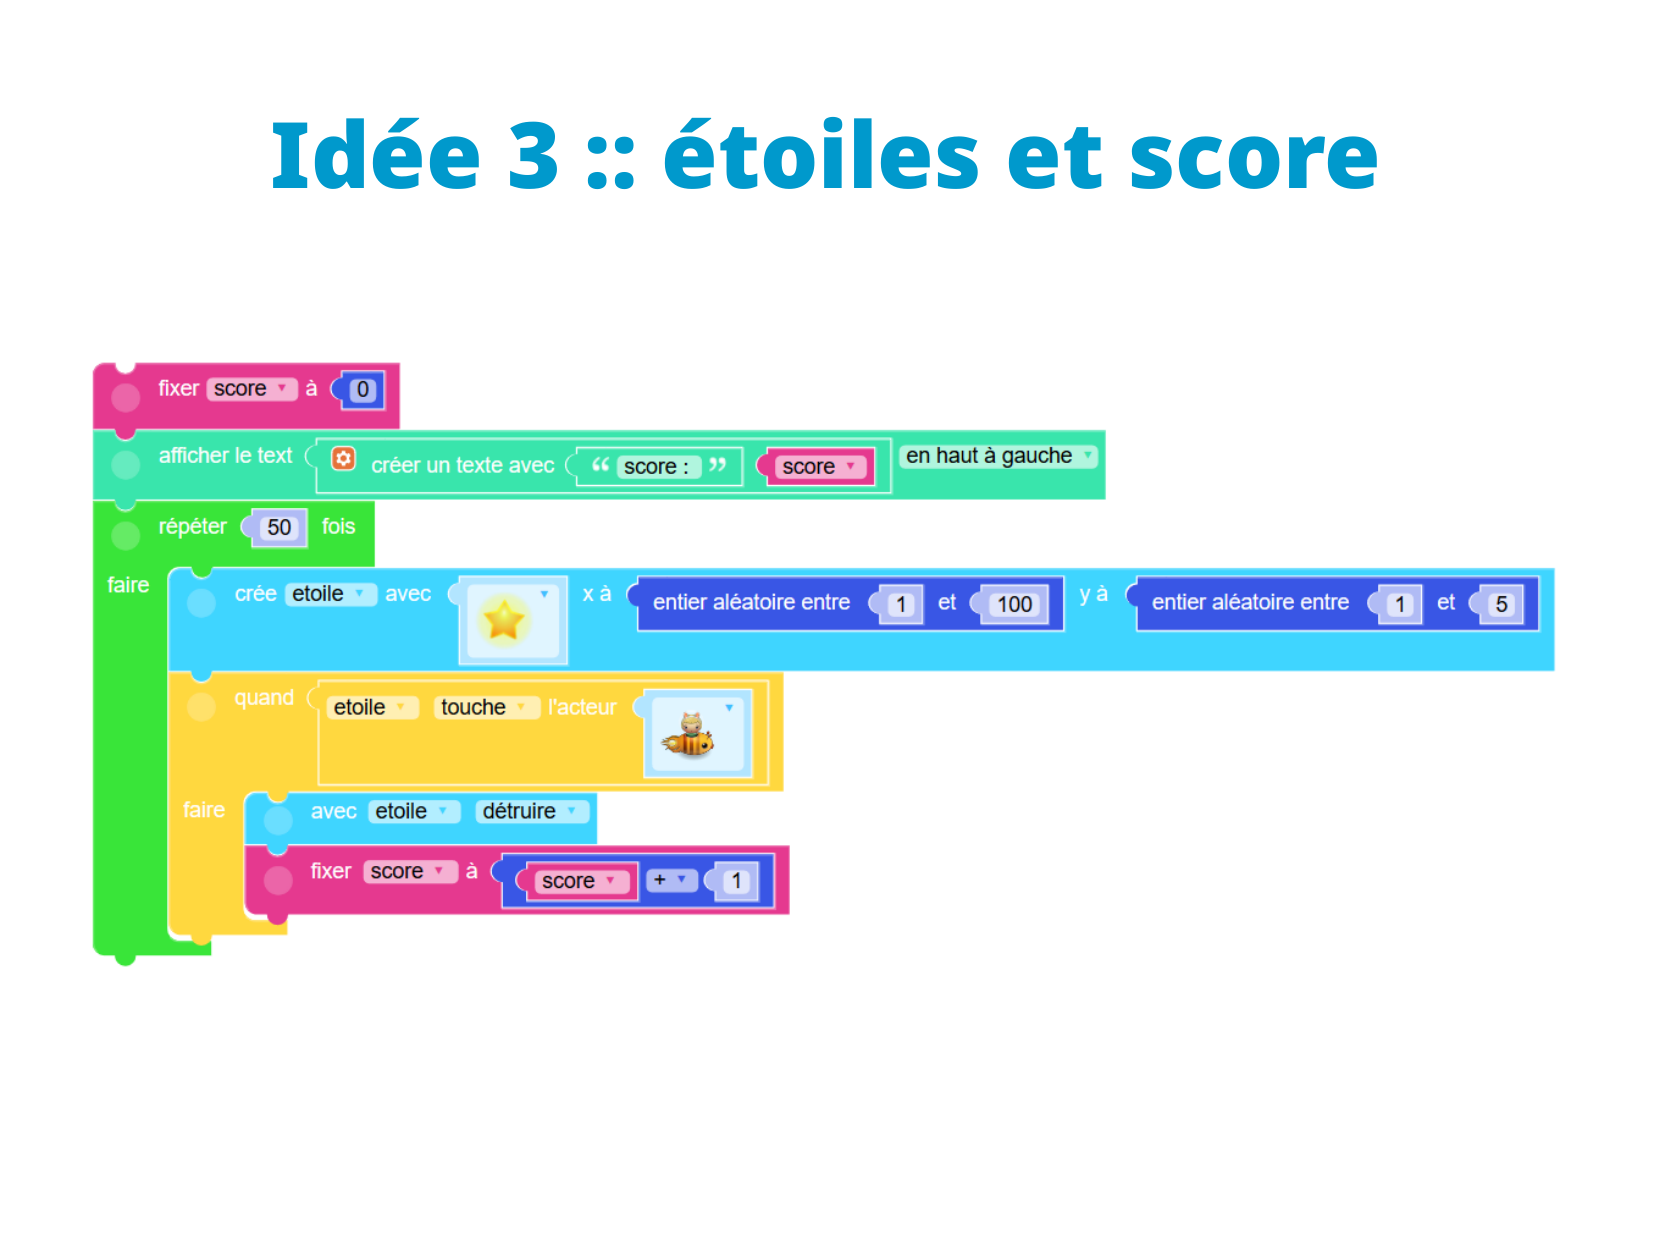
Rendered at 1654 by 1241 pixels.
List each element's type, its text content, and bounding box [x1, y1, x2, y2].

picture [88, 353, 1565, 975]
title Idée 3 :: étoiles et score [82, 49, 1571, 257]
